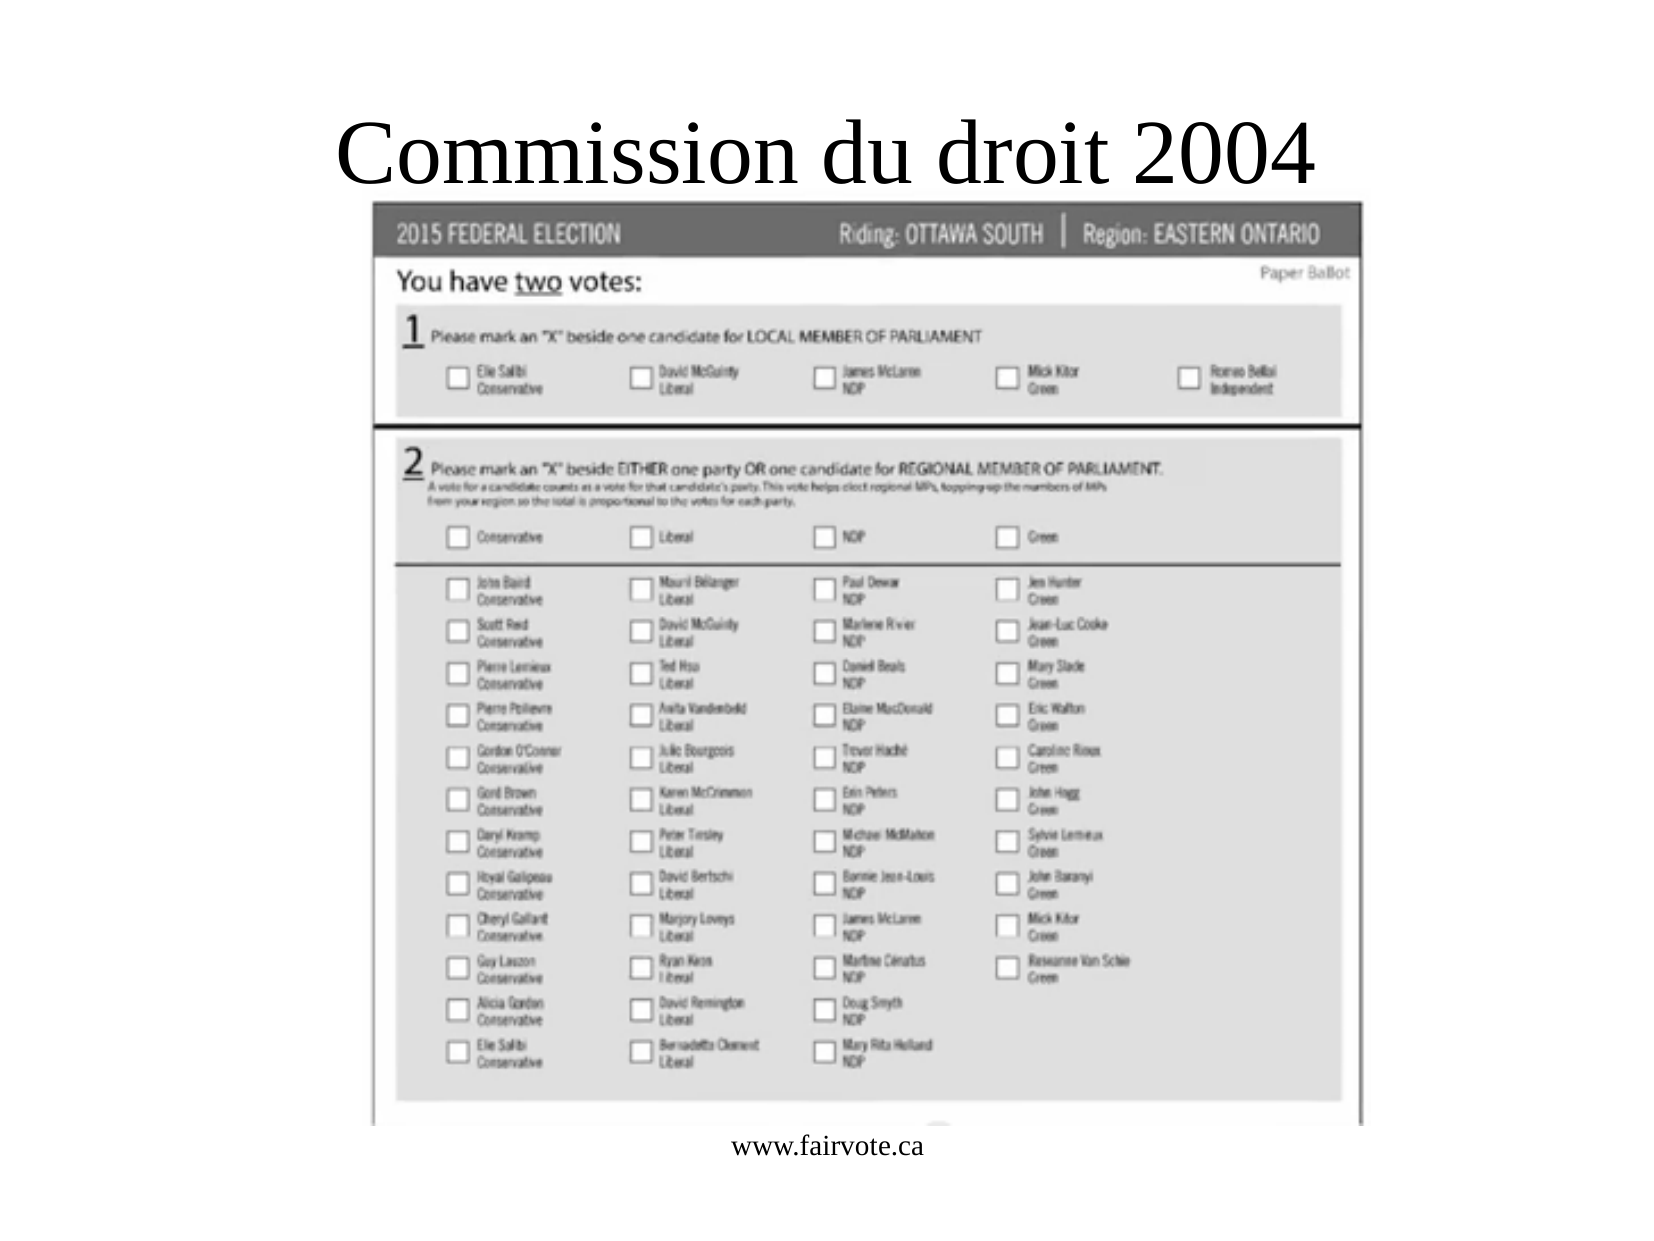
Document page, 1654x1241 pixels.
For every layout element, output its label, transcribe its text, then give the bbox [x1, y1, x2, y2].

title Commission du droit 2004 [82, 49, 1571, 257]
picture [362, 188, 1371, 1126]
